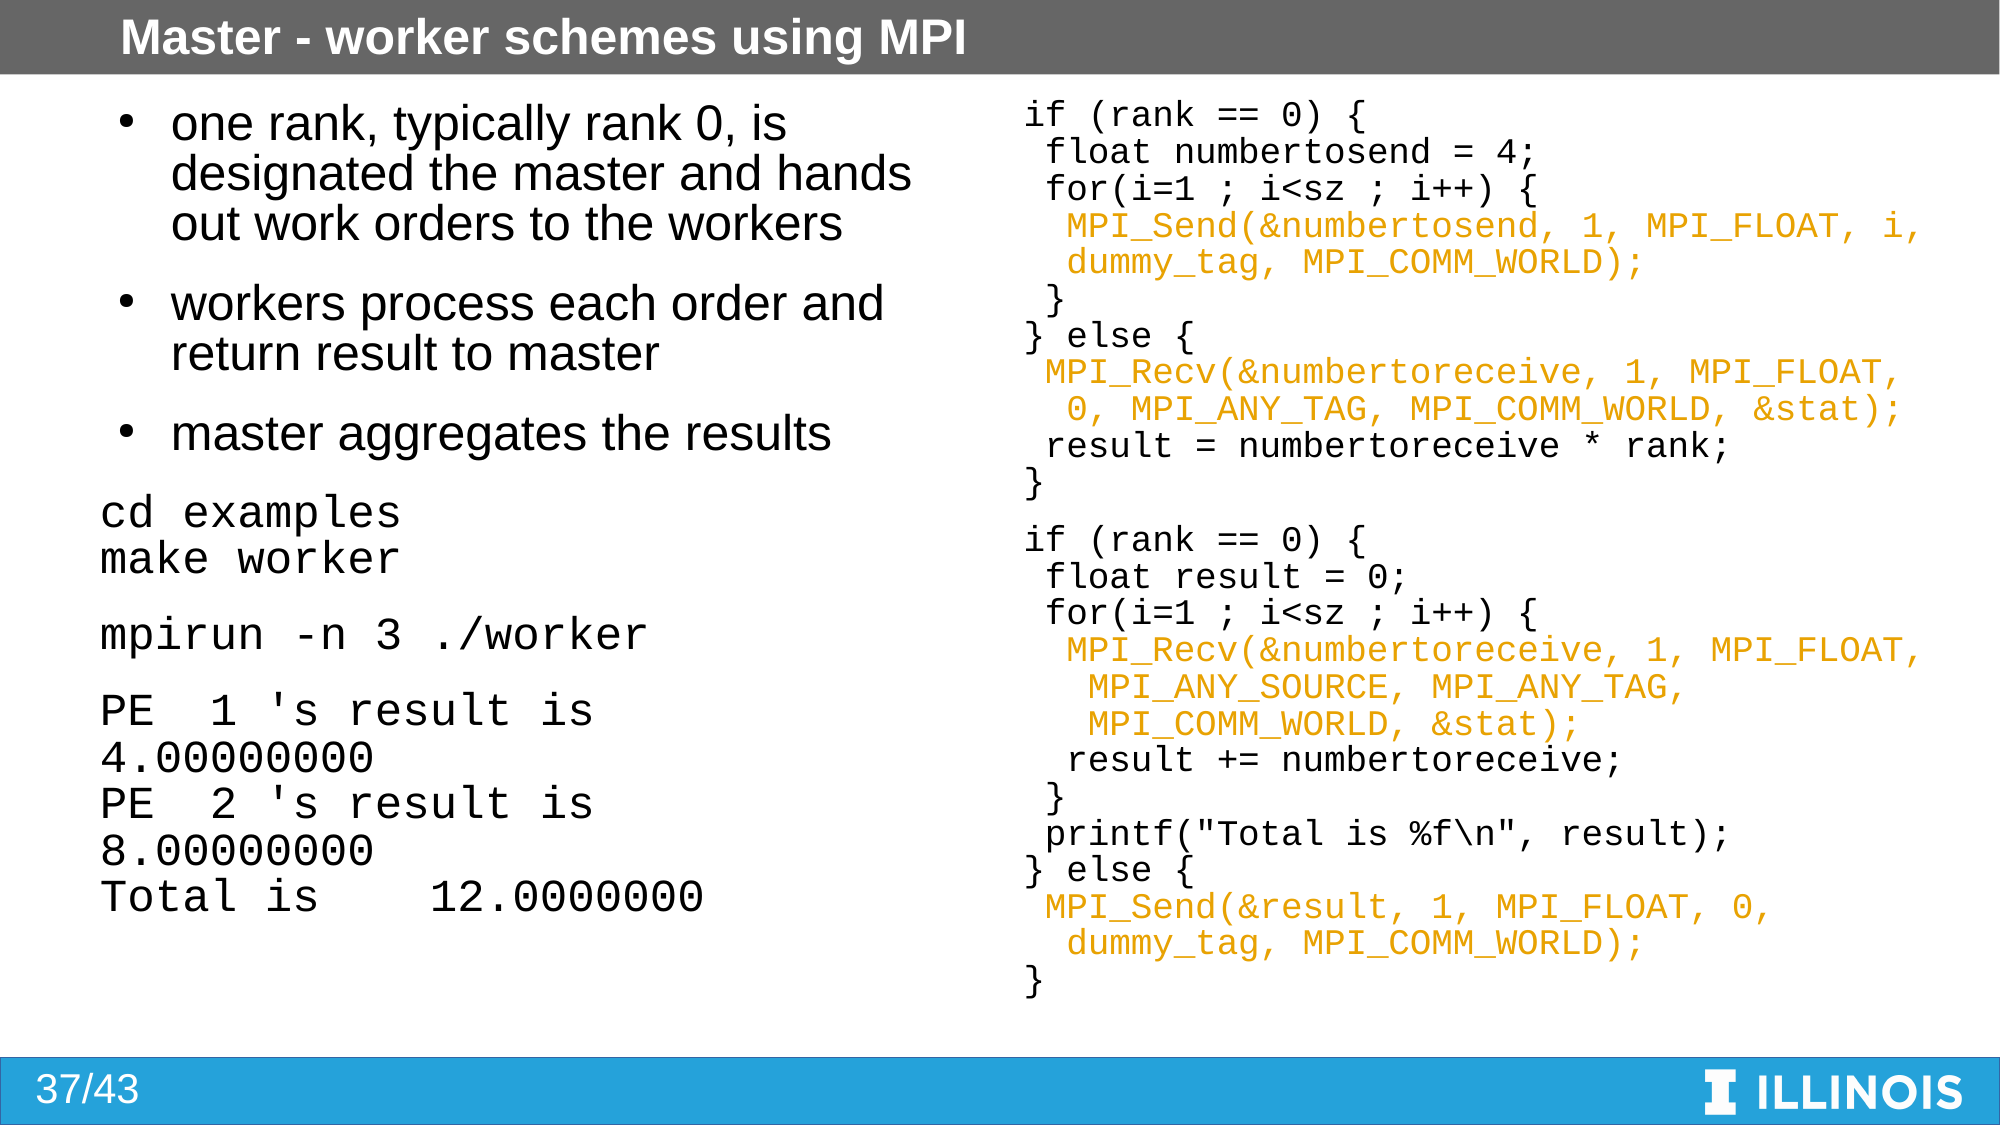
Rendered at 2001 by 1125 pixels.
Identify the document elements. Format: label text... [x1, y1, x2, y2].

picture [1705, 1069, 1962, 1115]
list if (rank == 0) { float numbertosend = 4; for(i=1 ; i<sz ; i++) { MPI_Send(&numbertosend, 1, MPI_FLOAT, i, dummy_tag, MPI_COMM_WORLD); } } else { MPI_Recv(&numbertoreceive, 1, MPI_FLOAT, 0, MPI_ANY_TAG, MPI_COMM_WORLD, &stat); result = numbertoreceive * rank; } if (rank == 0) { float result = 0; for(i=1 ; i<sz ; i++) { MPI_Recv(&numbertoreceive, 1, MPI_FLOAT, MPI_ANY_SOURCE, MPI_ANY_TAG, MPI_COMM_WORLD, &stat); result += numbertoreceive; } printf("Total is %f\n", result); } else { MPI_Send(&result, 1, MPI_FLOAT, 0, dummy_tag, MPI_COMM_WORLD); } [1023, 97, 1950, 1058]
list one rank, typically rank 0, is designated the master and hands out work orders to the workers workers process each order and return result to master master aggregates the results cd examples make worker mpirun -n 3 ./worker PE 1 's result is 4.00000000 PE 2 's result is 8.00000000 Total is 12.0000000 [99, 100, 979, 1058]
title Master - worker schemes using MPI [0, 0, 2000, 75]
